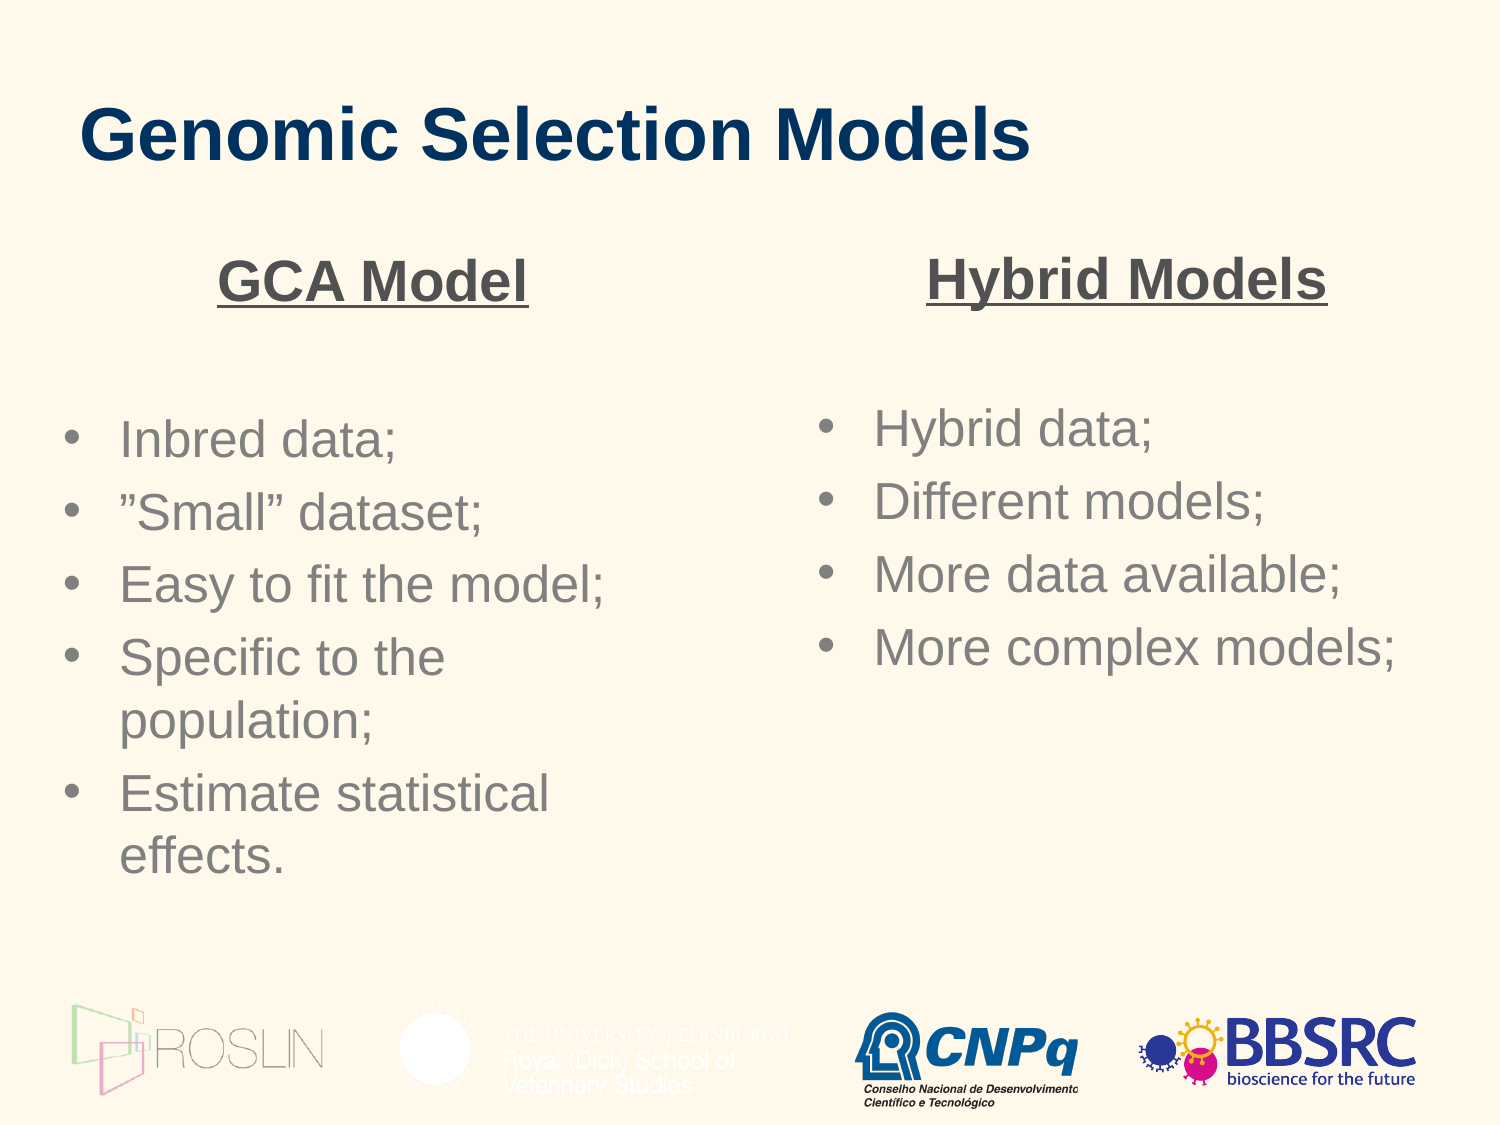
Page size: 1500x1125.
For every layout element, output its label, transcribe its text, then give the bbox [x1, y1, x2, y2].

picture [854, 1012, 1078, 1109]
list GCA Model Inbred data; ”Small” dataset; Easy to fit the model; Specific to the population; Estimate statistical effects. [48, 235, 698, 977]
list Hybrid Models Hybrid data; Different models; More data available; More complex models; [802, 233, 1452, 975]
picture [64, 977, 336, 1118]
picture [1137, 1014, 1416, 1092]
title Genomic Selection Models [64, 78, 1425, 185]
